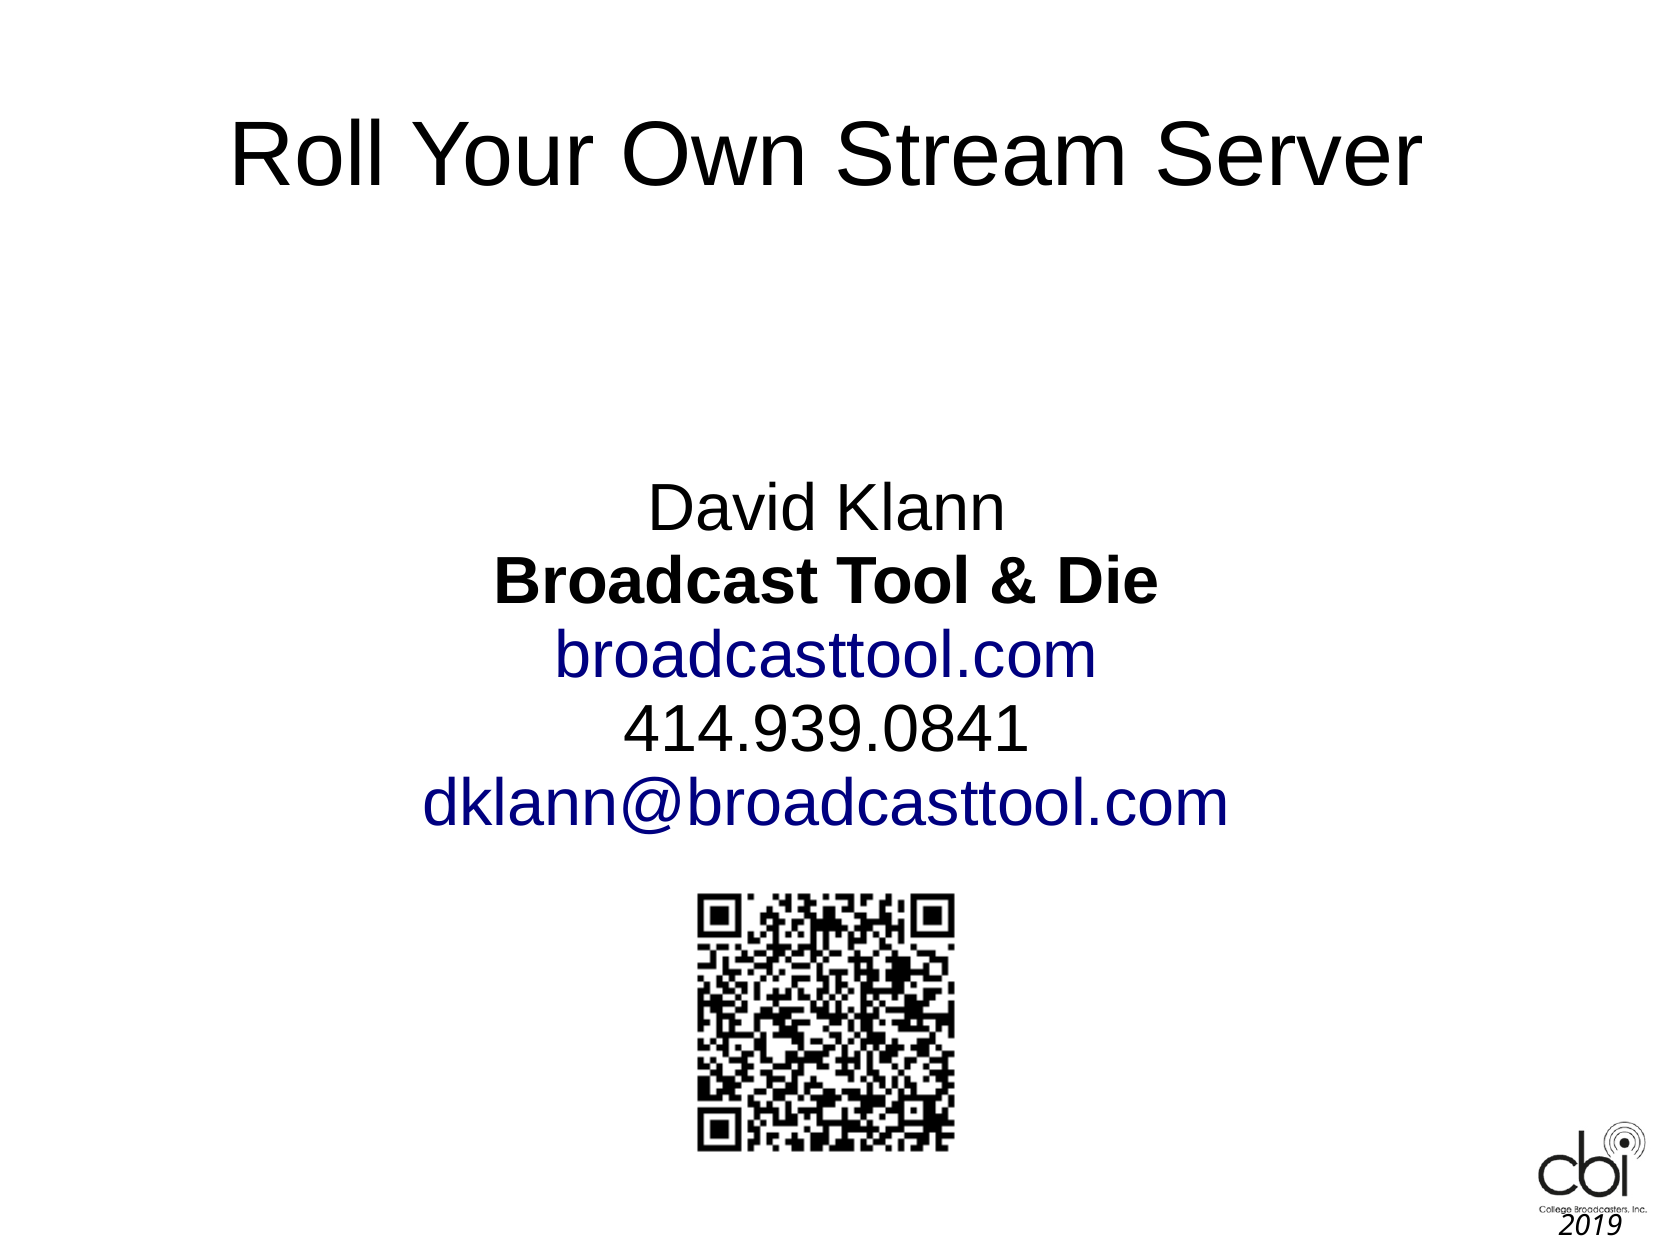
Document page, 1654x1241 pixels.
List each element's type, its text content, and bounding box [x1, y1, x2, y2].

title Roll Your Own Stream Server [228, 51, 1426, 256]
picture [673, 869, 980, 1177]
subtitle David Klann Broadcast Tool & Die broadcasttool.com 414.939.0841 dklann@broadcasttool.com [82, 295, 1571, 1015]
picture [1529, 1120, 1654, 1216]
